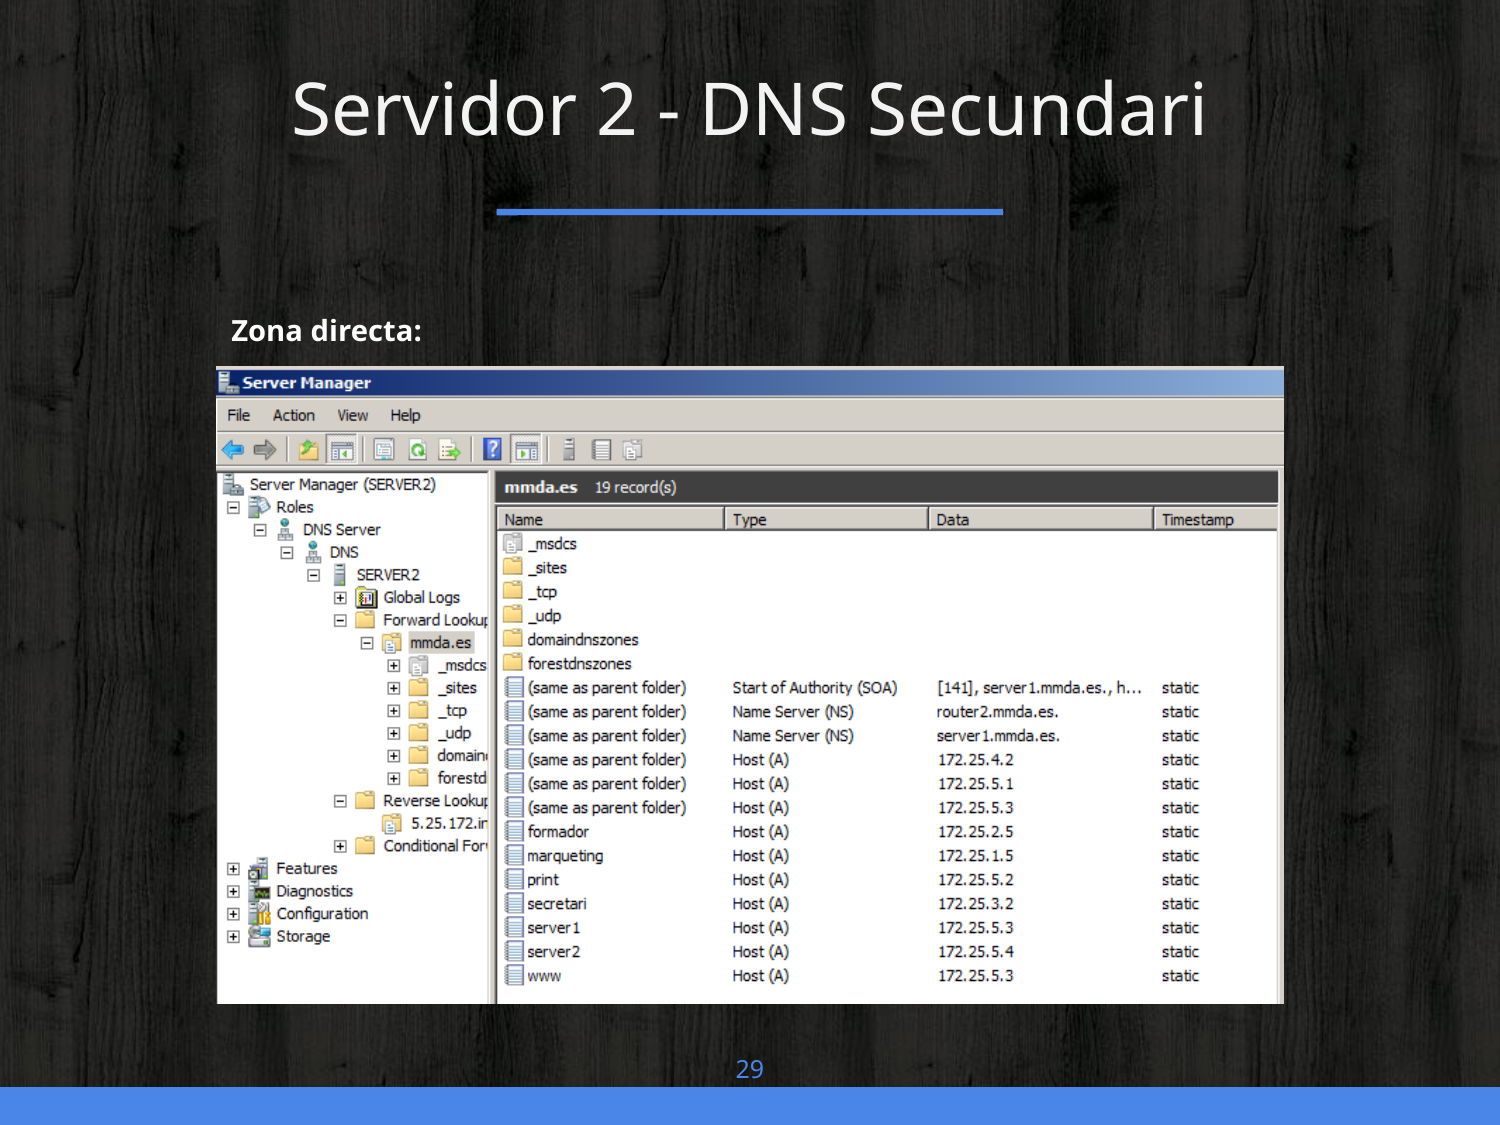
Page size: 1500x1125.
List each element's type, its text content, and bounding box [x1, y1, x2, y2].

text_box [0, 1087, 1500, 1125]
text_box Zona directa: [216, 297, 486, 367]
slide_number 29 [705, 1038, 795, 1087]
title Servidor 2 - DNS Secundari [75, 0, 1425, 213]
picture [0, 0, 1500, 1087]
